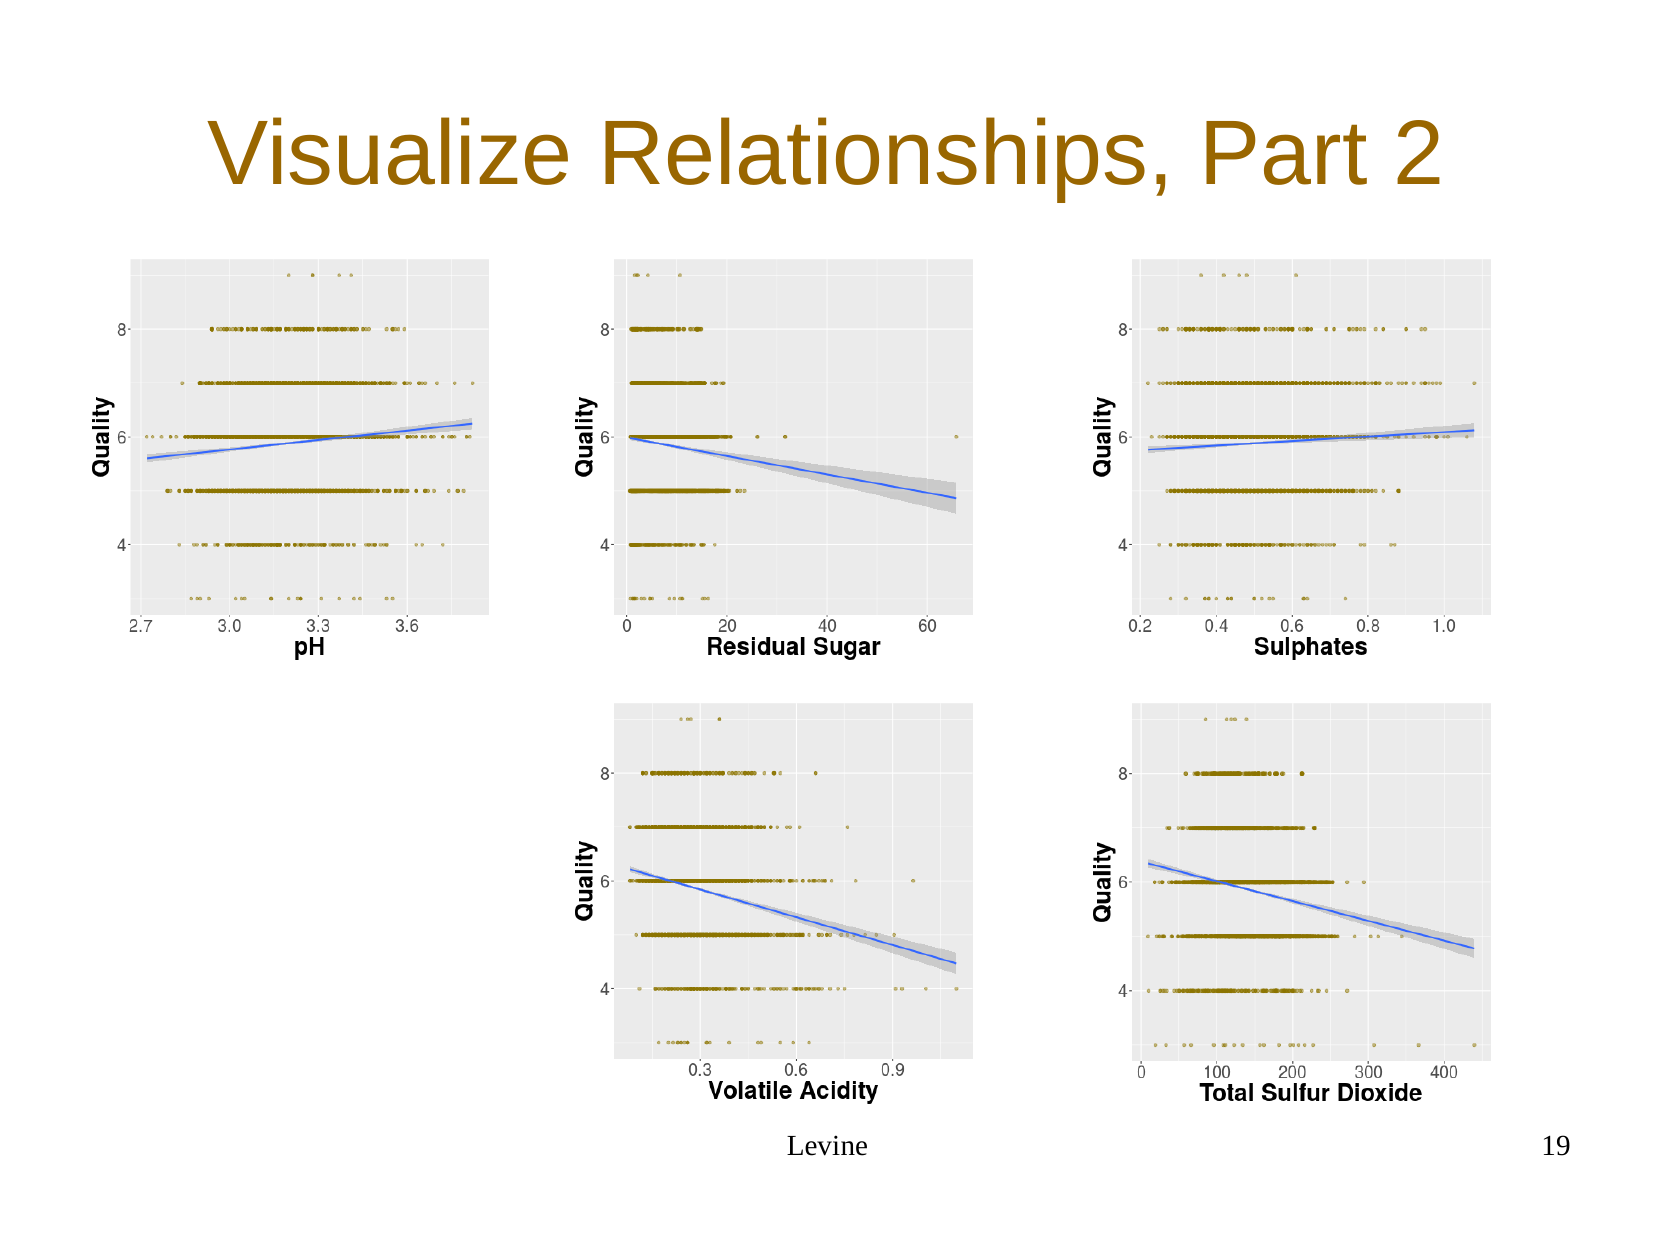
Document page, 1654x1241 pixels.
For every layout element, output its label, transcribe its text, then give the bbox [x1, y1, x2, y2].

title Visualize Relationships, Part 2 [82, 49, 1571, 257]
picture [1088, 698, 1495, 1105]
picture [87, 254, 493, 661]
picture [570, 254, 977, 661]
picture [1088, 254, 1495, 661]
picture [570, 698, 977, 1105]
